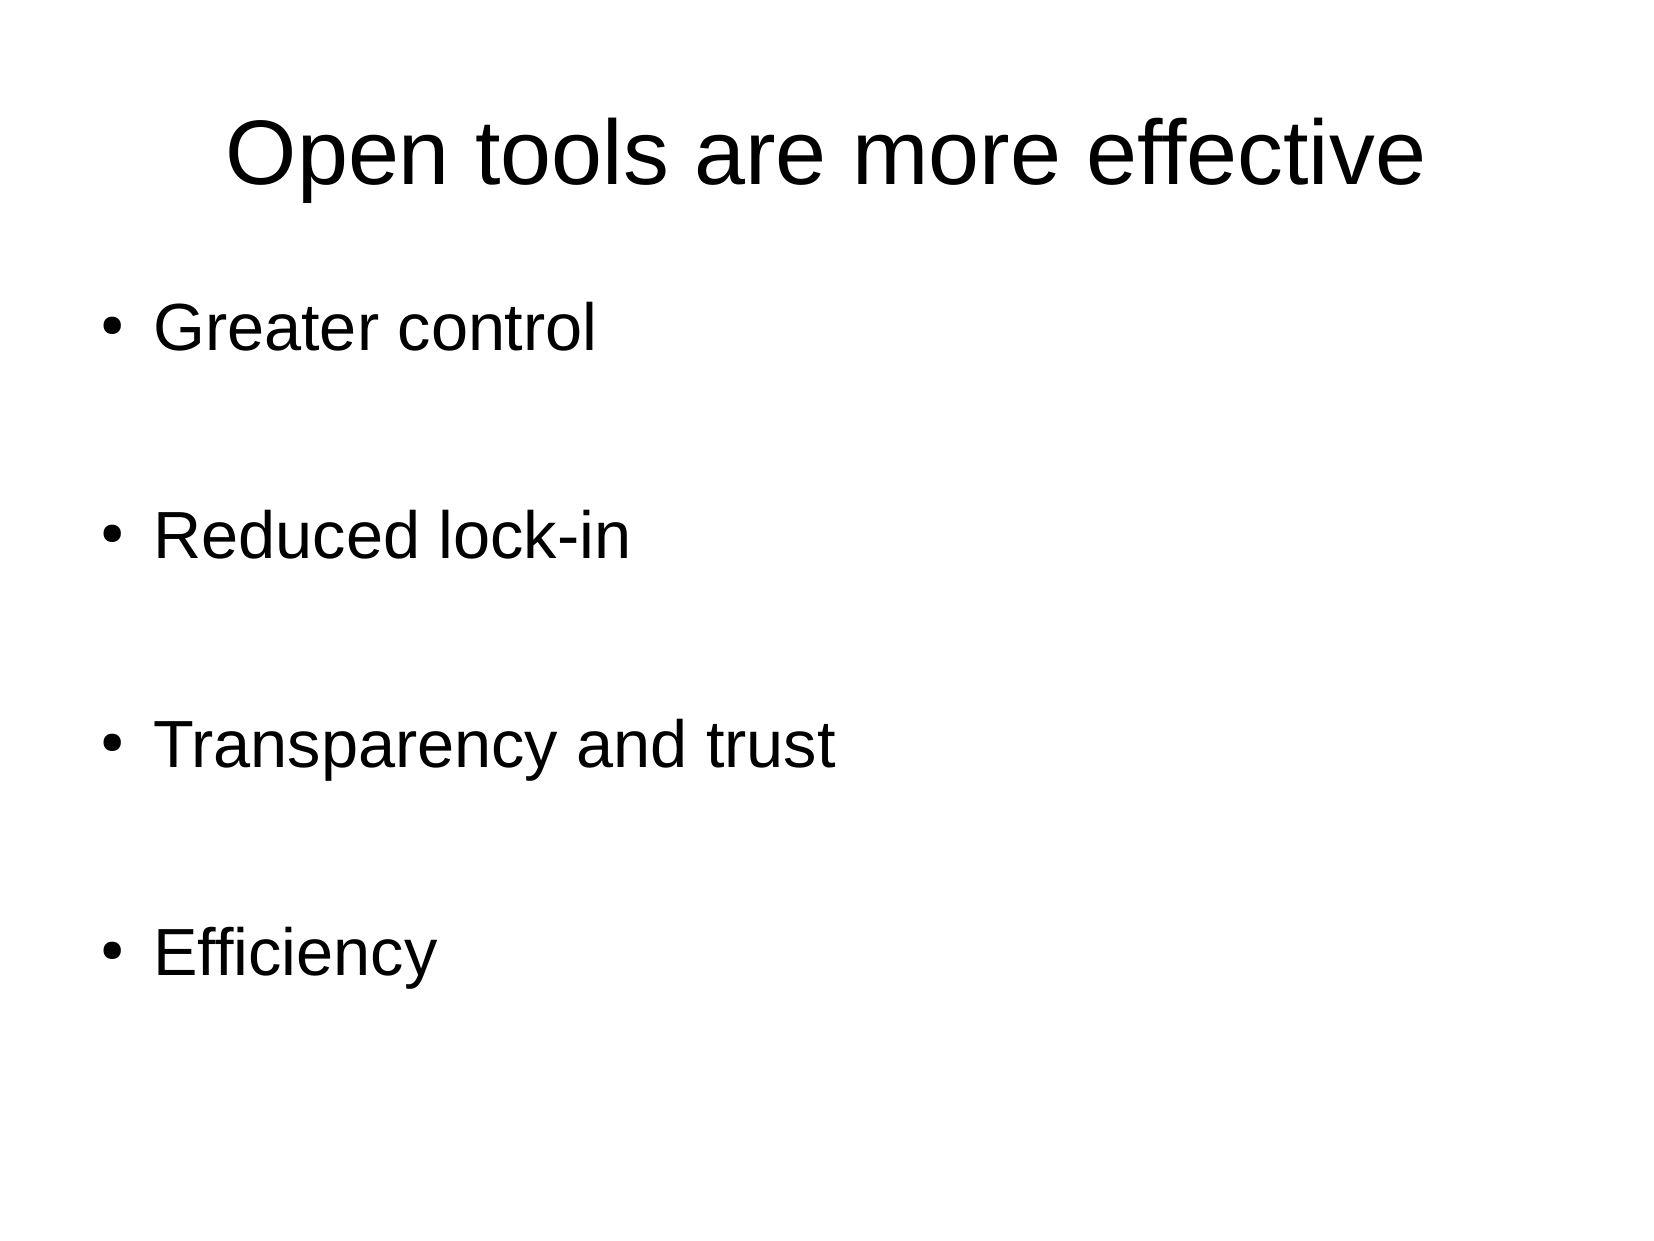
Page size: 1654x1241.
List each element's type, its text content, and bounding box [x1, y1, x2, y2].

title Open tools are more effective [82, 49, 1571, 257]
list Greater control Reduced lock-in Transparency and trust Efficiency [82, 290, 1571, 1010]
